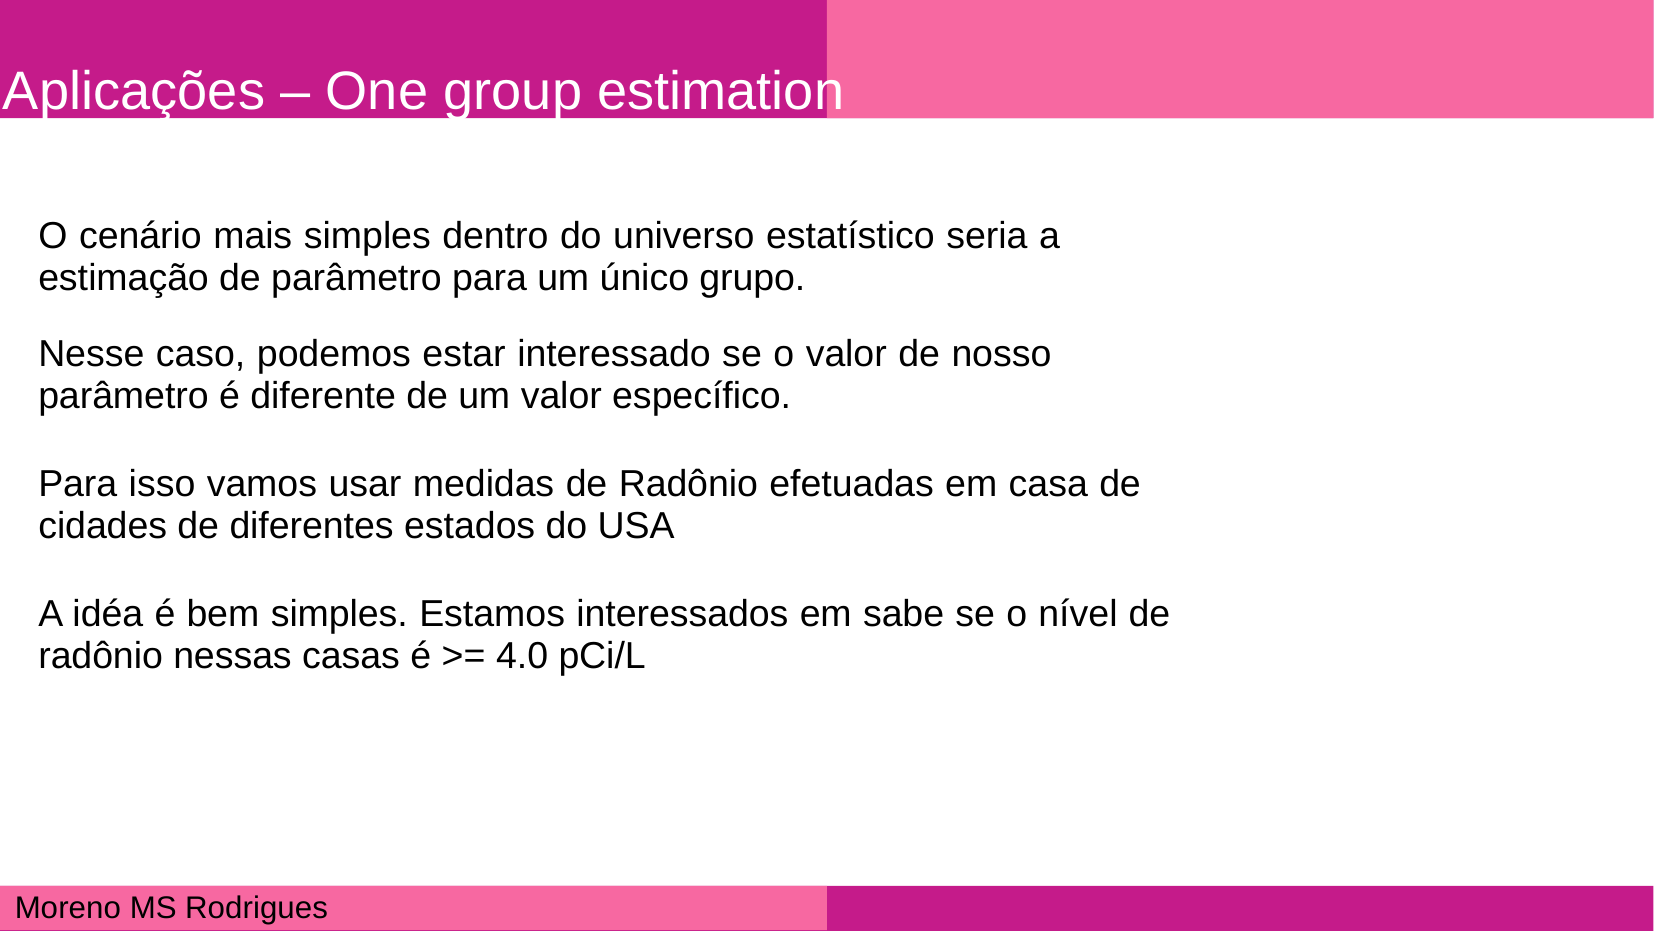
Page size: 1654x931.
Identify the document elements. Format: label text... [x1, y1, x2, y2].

text_box Para isso vamos usar medidas de Radônio efetuadas em casa de cidades de diferentes estados do USA [23, 454, 1205, 554]
text_box Aplicações – One group estimation [0, 53, 886, 190]
text_box Nesse caso, podemos estar interessado se o valor de nosso parâmetro é diferente de um valor específico. [23, 324, 1205, 424]
text_box O cenário mais simples dentro do universo estatístico seria a estimação de parâmetro para um único grupo. [23, 206, 1205, 306]
text_box [0, 0, 1654, 119]
text_box A idéa é bem simples. Estamos interessados em sabe se o nível de radônio nessas casas é >= 4.0 pCi/L [23, 584, 1205, 684]
text_box Moreno MS Rodrigues [0, 882, 404, 931]
text_box [404, 885, 1654, 931]
